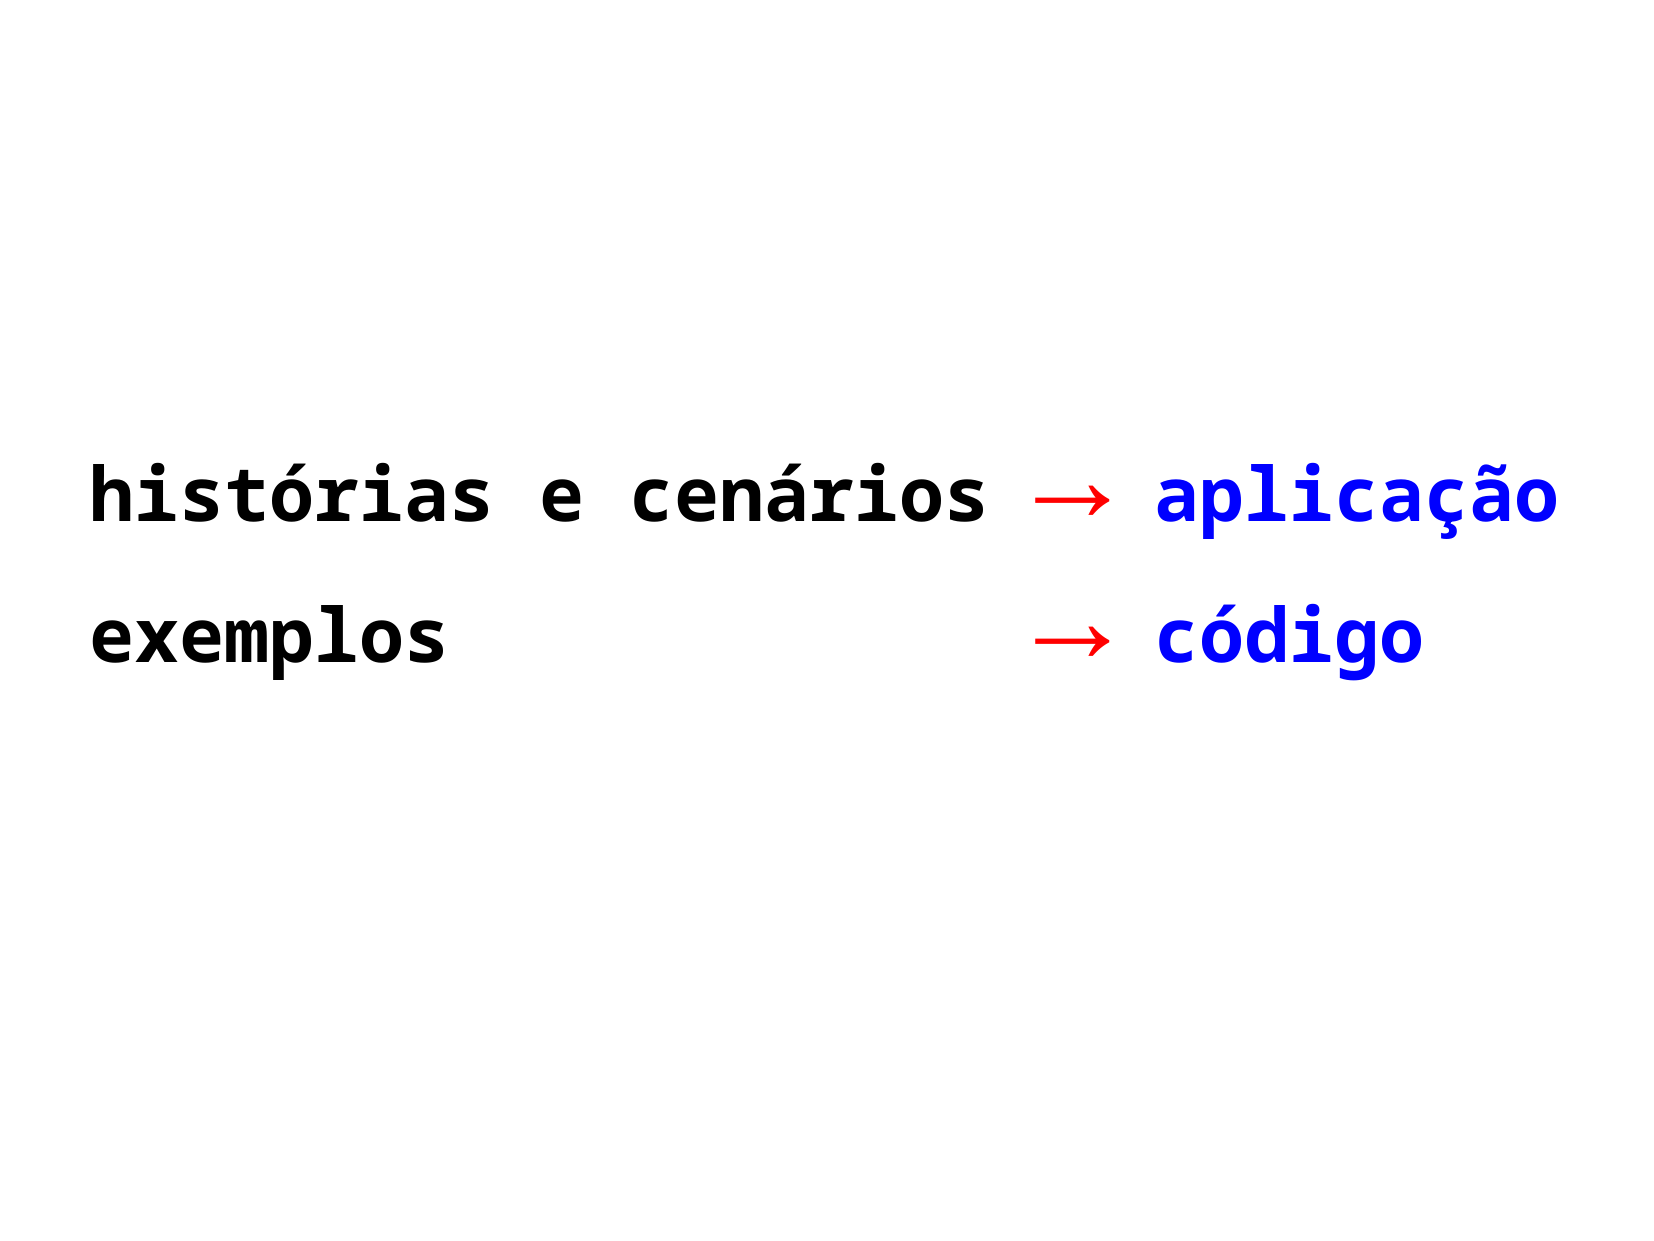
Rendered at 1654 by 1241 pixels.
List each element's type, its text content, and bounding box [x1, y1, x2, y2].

text_box histórias e cenários → aplicação exemplos → código [75, 410, 1623, 708]
